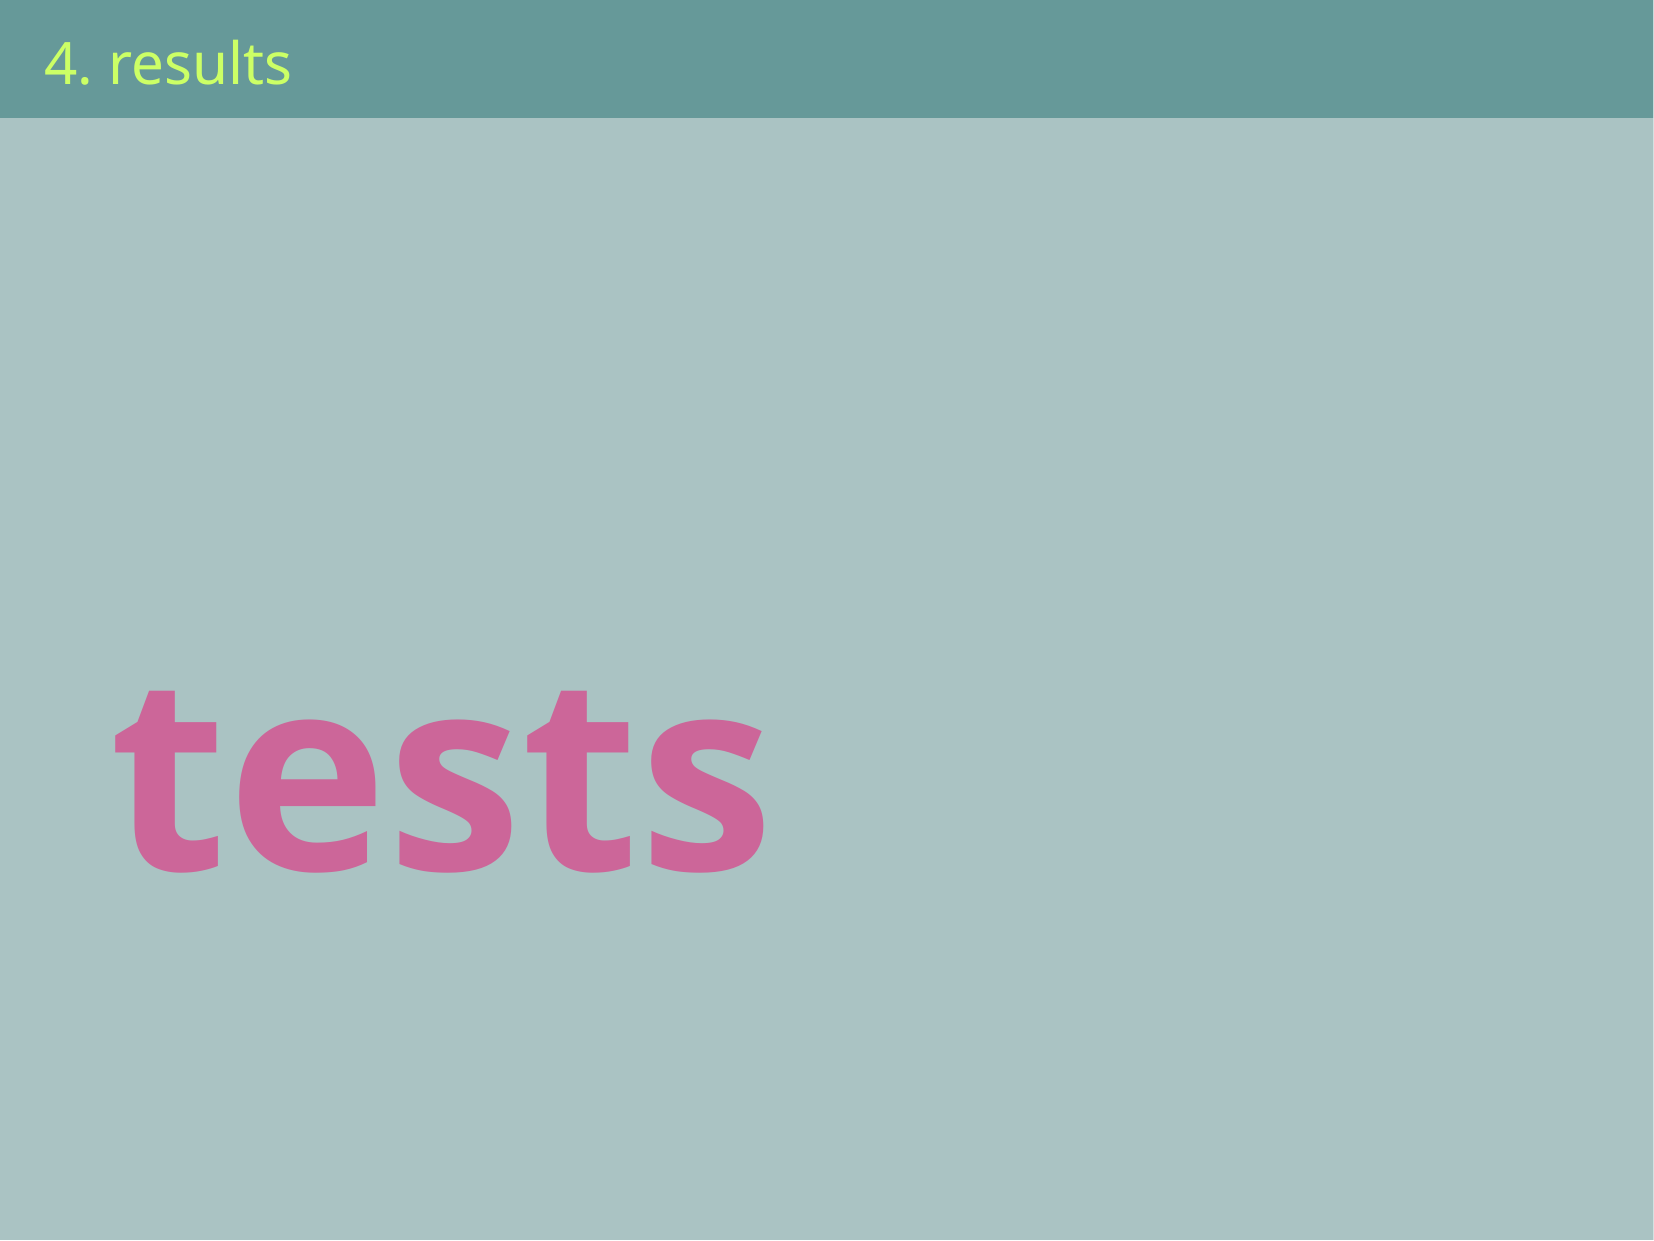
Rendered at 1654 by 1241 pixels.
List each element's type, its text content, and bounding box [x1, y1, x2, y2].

text_box tests [94, 573, 715, 1001]
text_box [0, 118, 1654, 1241]
text_box 4. results [29, 14, 285, 119]
